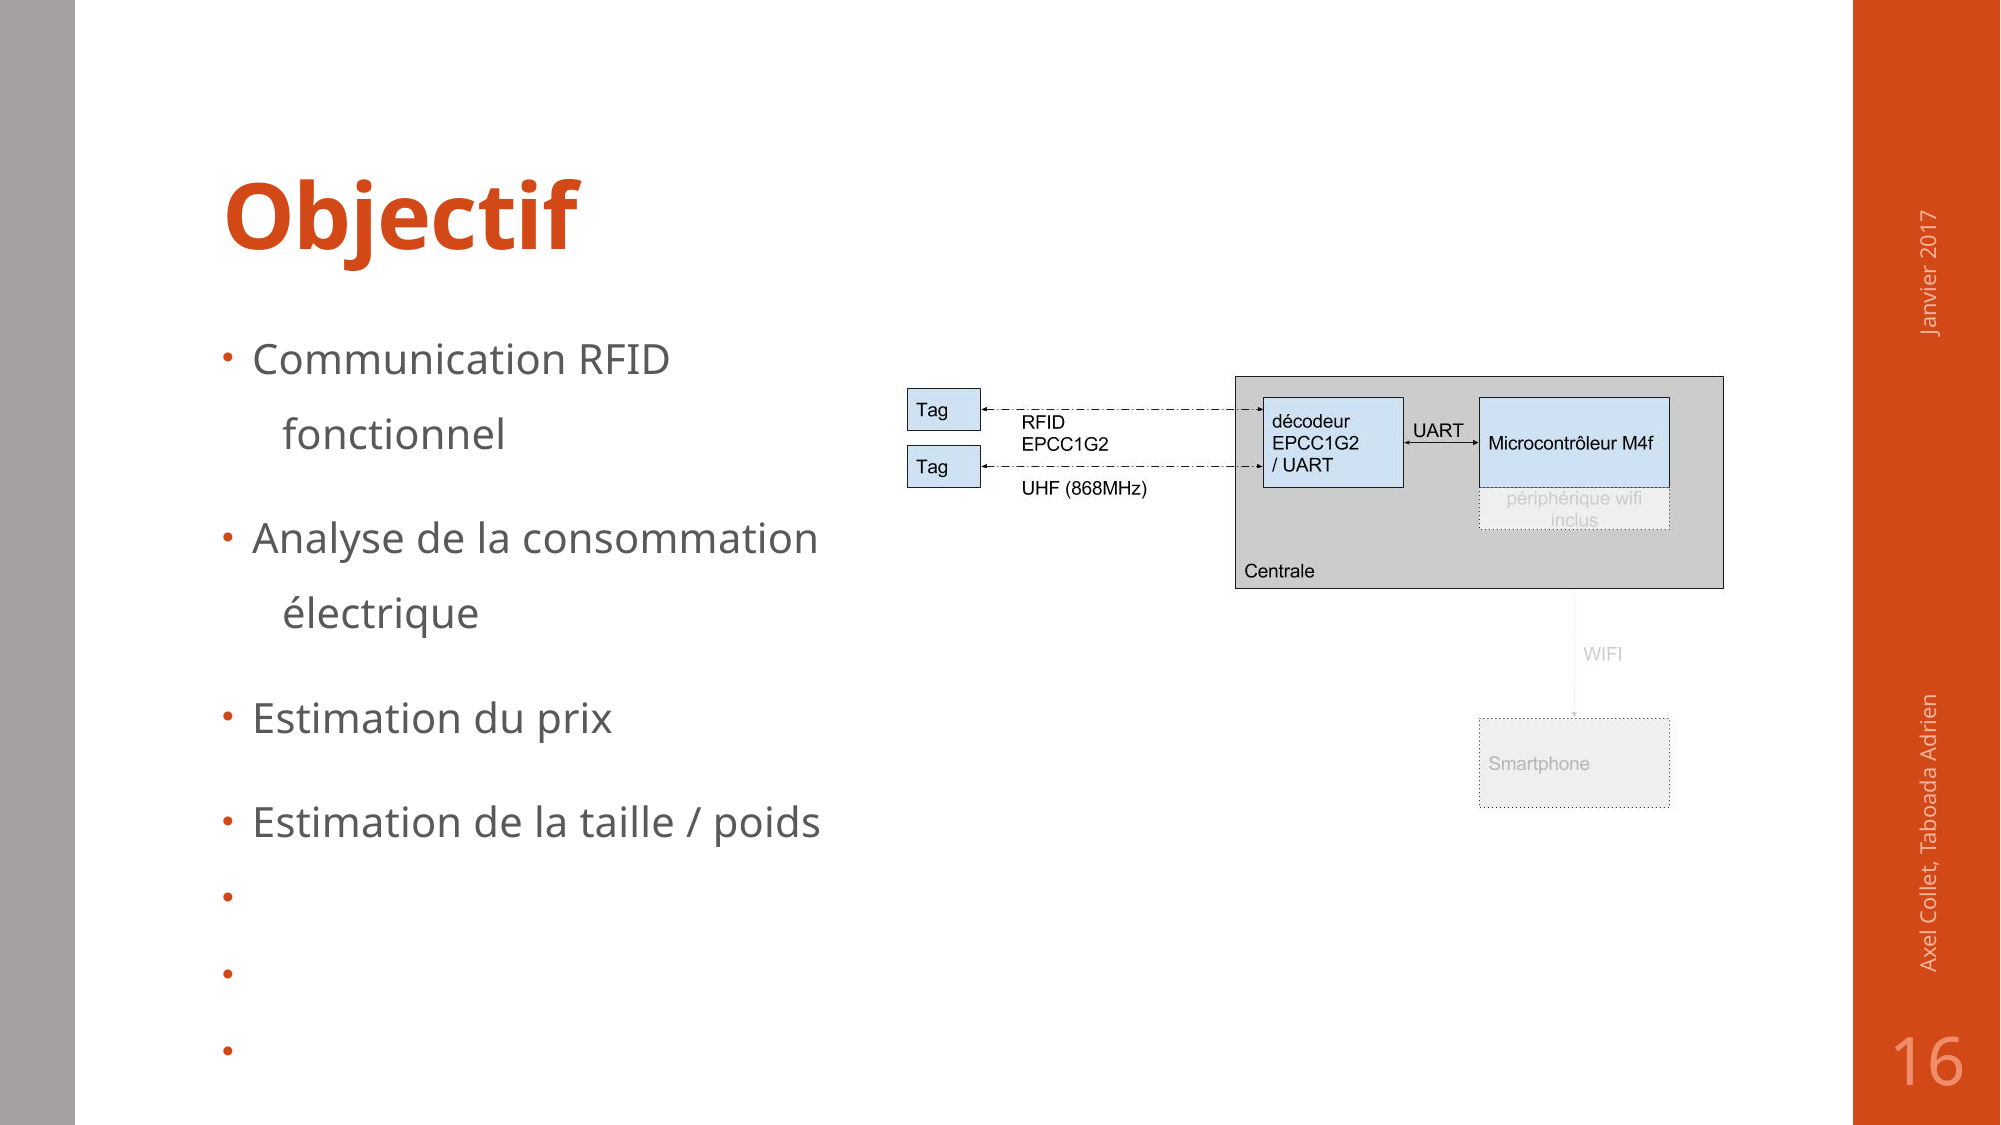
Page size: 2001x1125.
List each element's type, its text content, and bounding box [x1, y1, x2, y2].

list Communication RFID fonctionnel Analyse de la consommation électrique Estimation du prix Estimation de la taille / poids [206, 299, 878, 1014]
text_box Janvier 2017 [1897, 37, 1958, 351]
text_box [1852, 1012, 2000, 1110]
title Objectif [206, 48, 1797, 278]
text_box Axel Collet, Taboada Adrien [1897, 400, 1958, 988]
picture [877, 324, 1743, 837]
